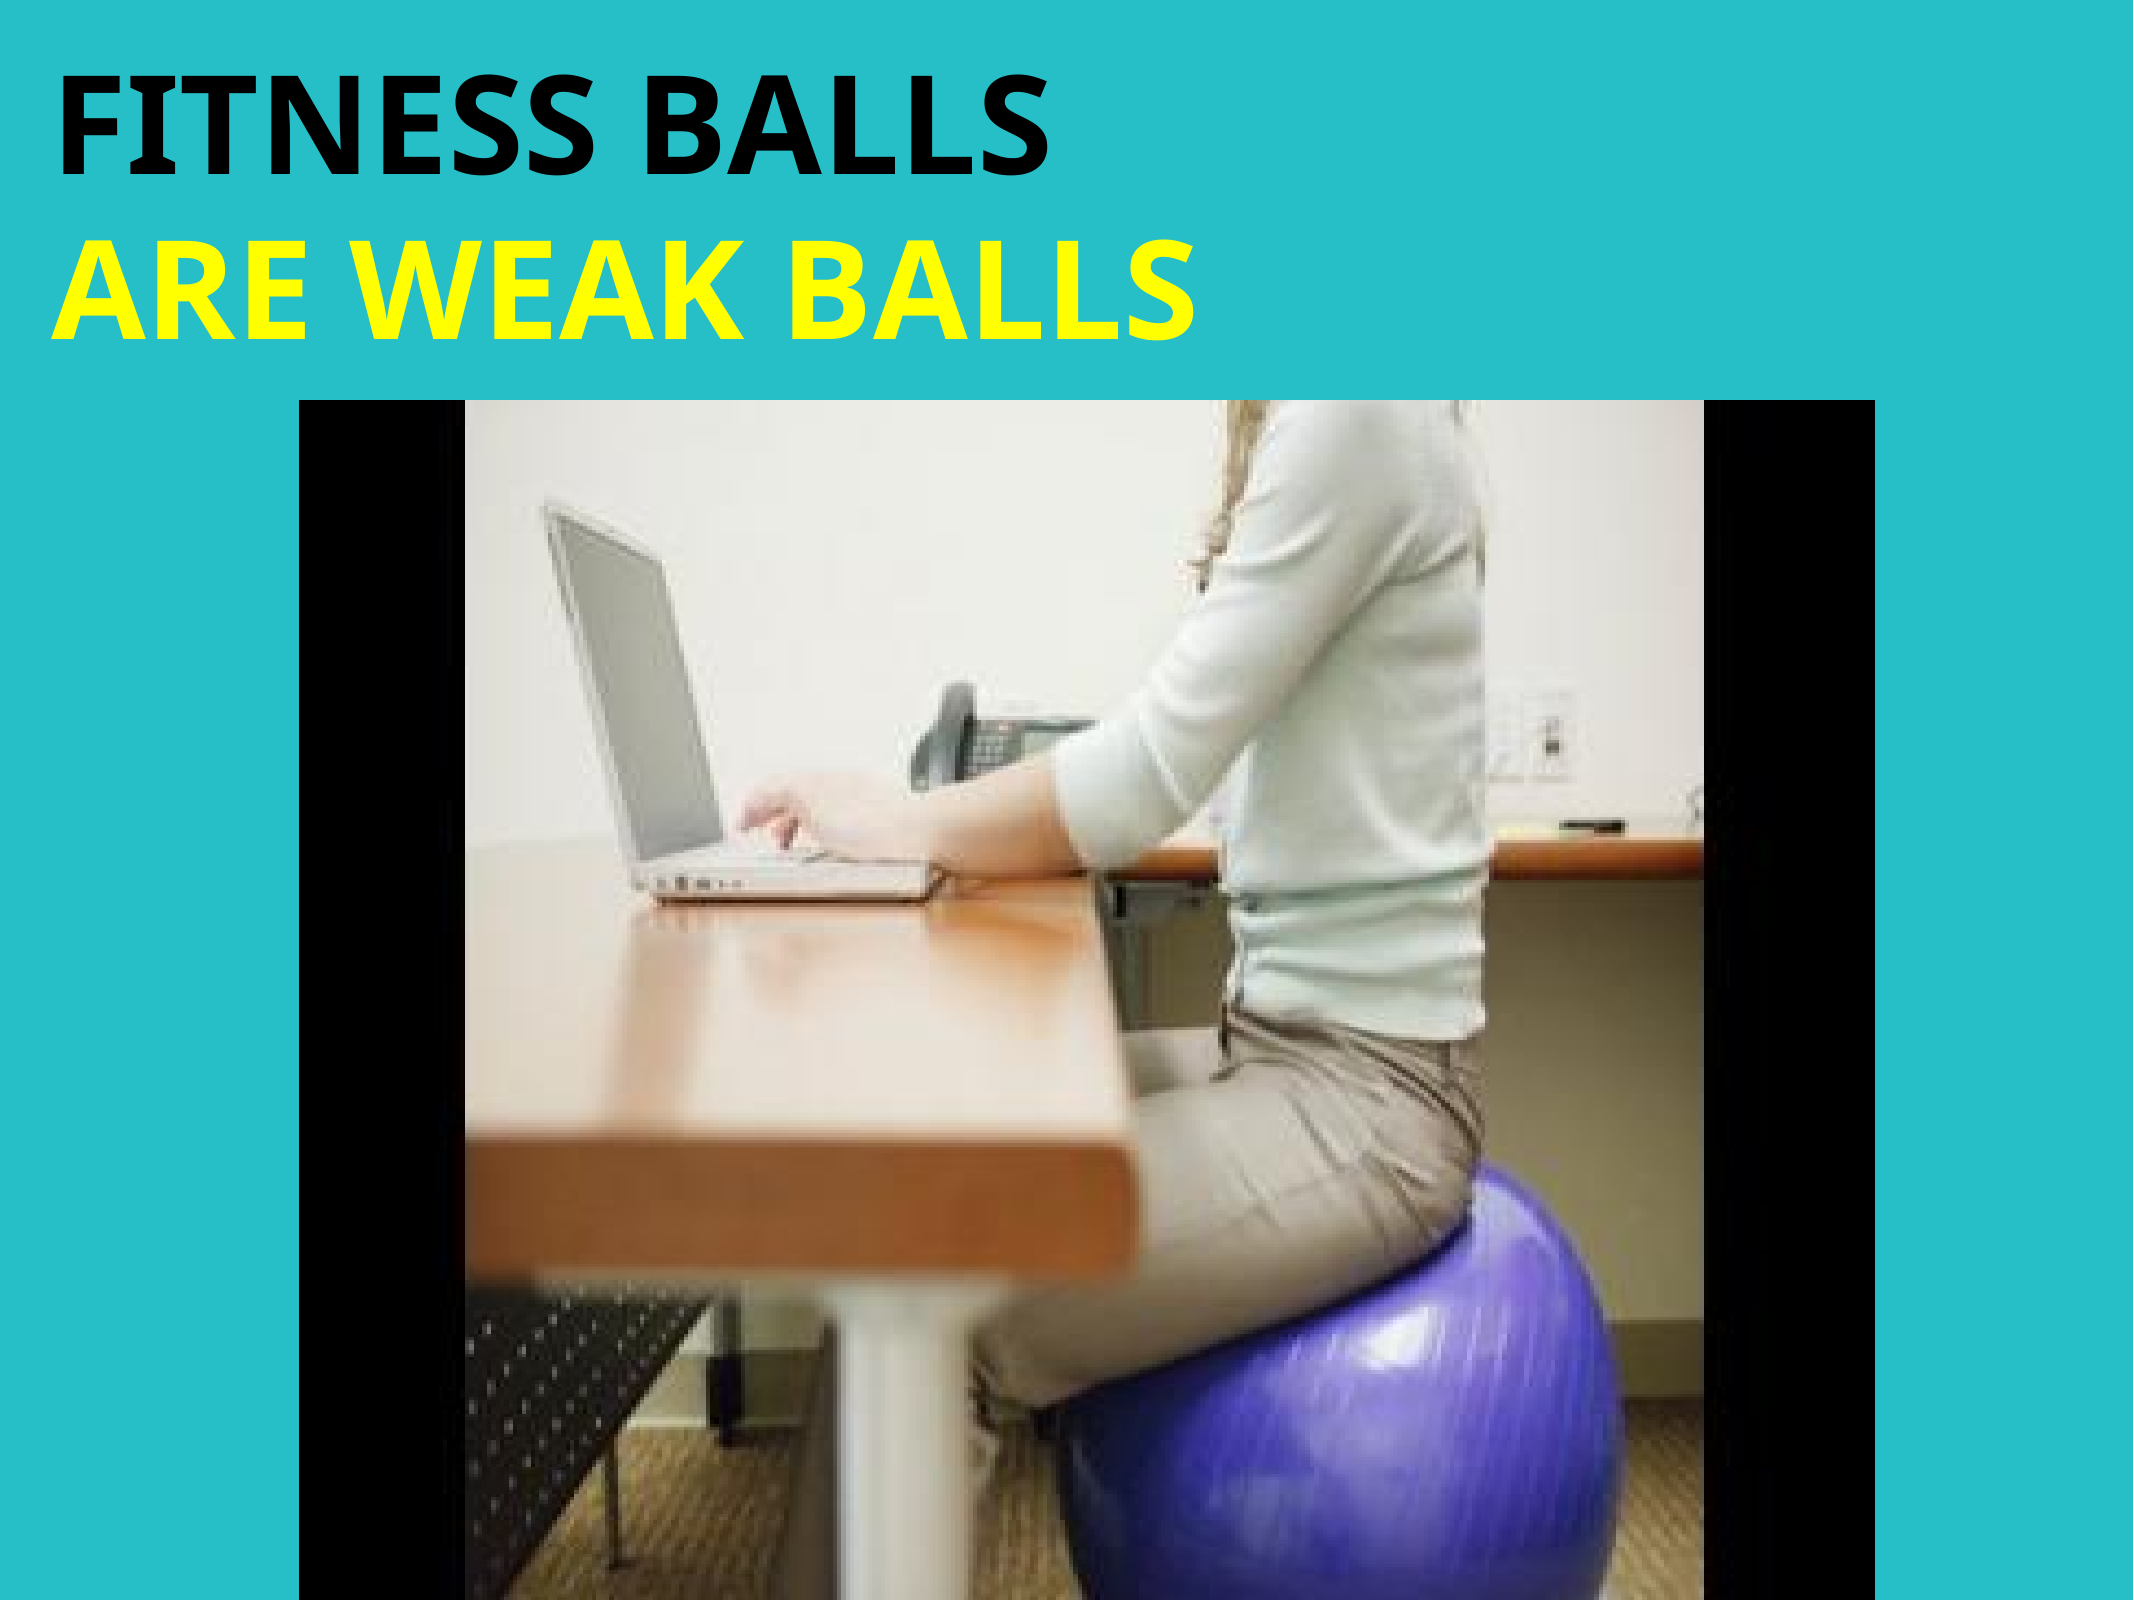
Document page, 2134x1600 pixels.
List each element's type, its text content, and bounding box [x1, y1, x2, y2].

picture [299, 400, 1875, 1600]
text_box FITNESS BALLS ARE WEAK BALLS [41, 37, 2134, 483]
